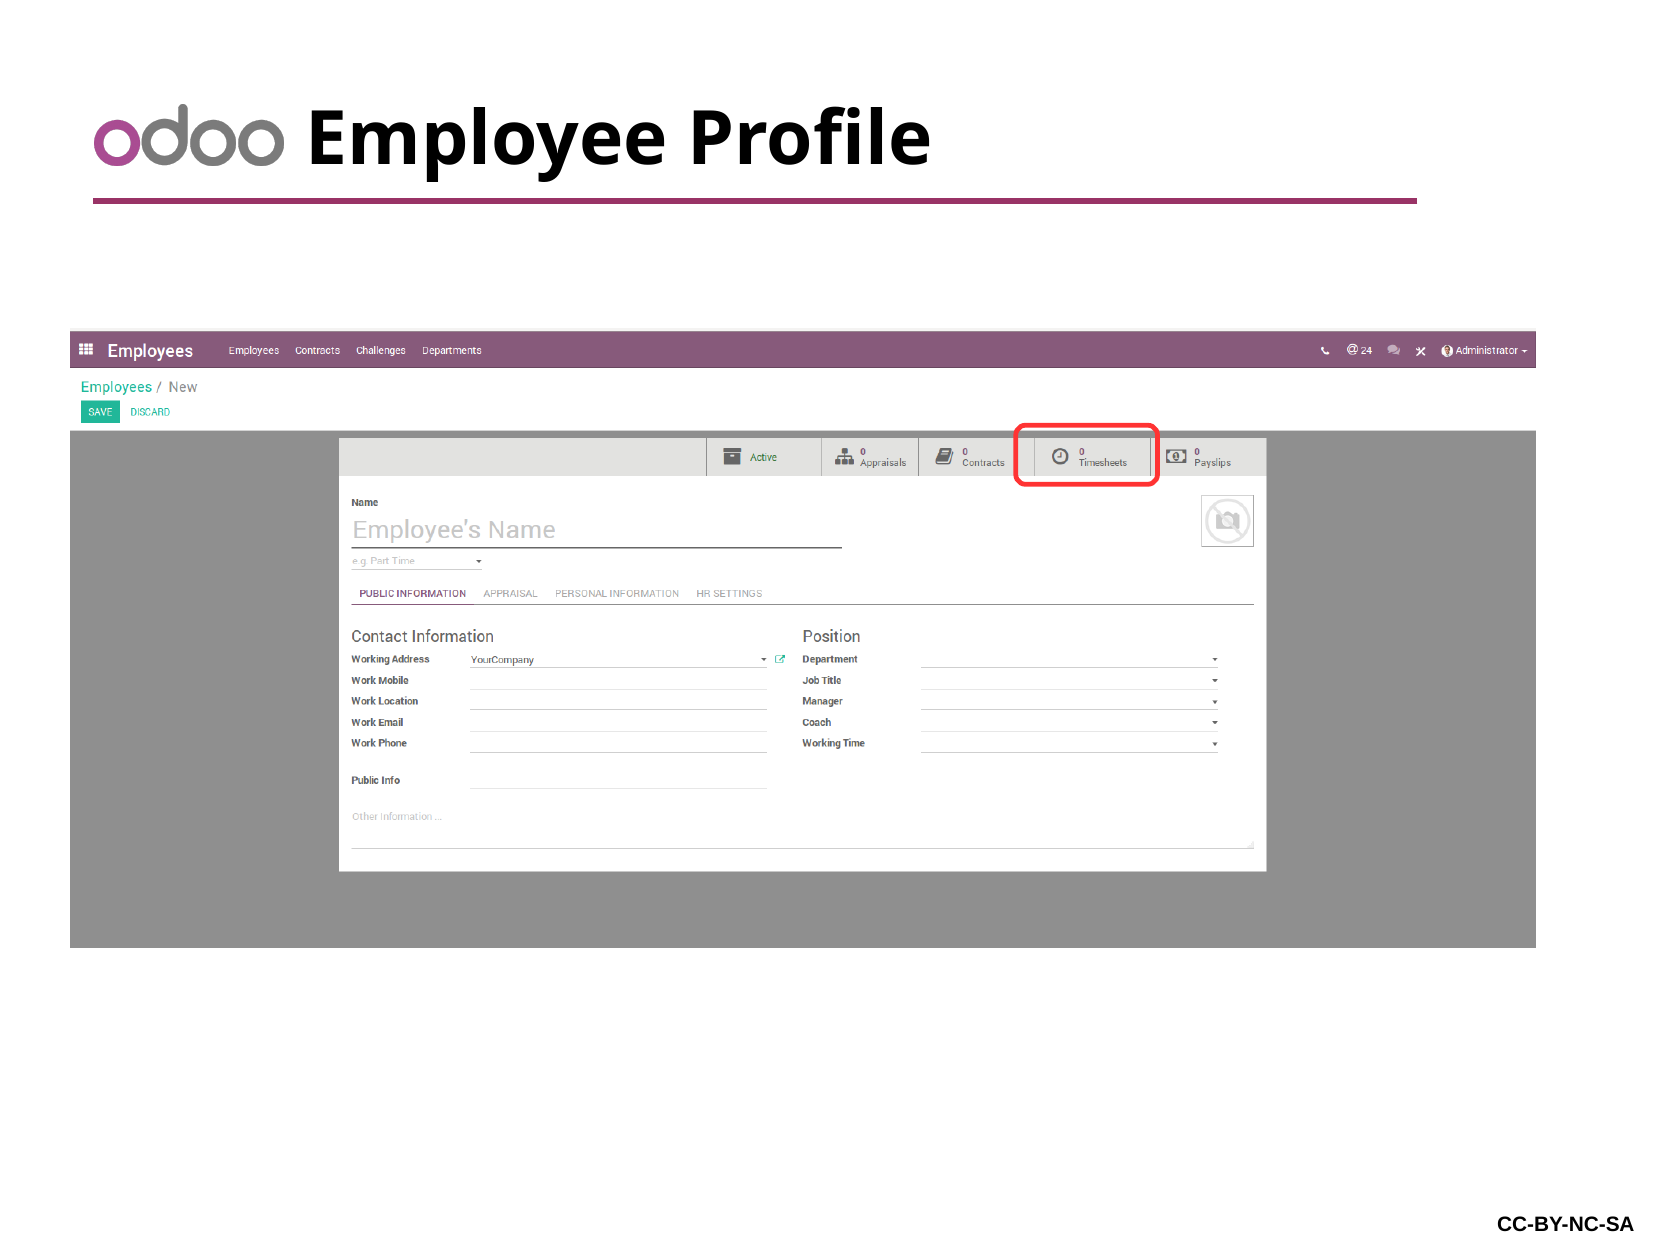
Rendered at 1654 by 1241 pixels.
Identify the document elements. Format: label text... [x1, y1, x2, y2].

title Employee Profile [305, 31, 1569, 239]
text_box [1015, 425, 1158, 485]
picture [94, 104, 284, 166]
picture [70, 328, 1536, 948]
text_box CC-BY-NC-SA [1482, 1204, 1654, 1241]
